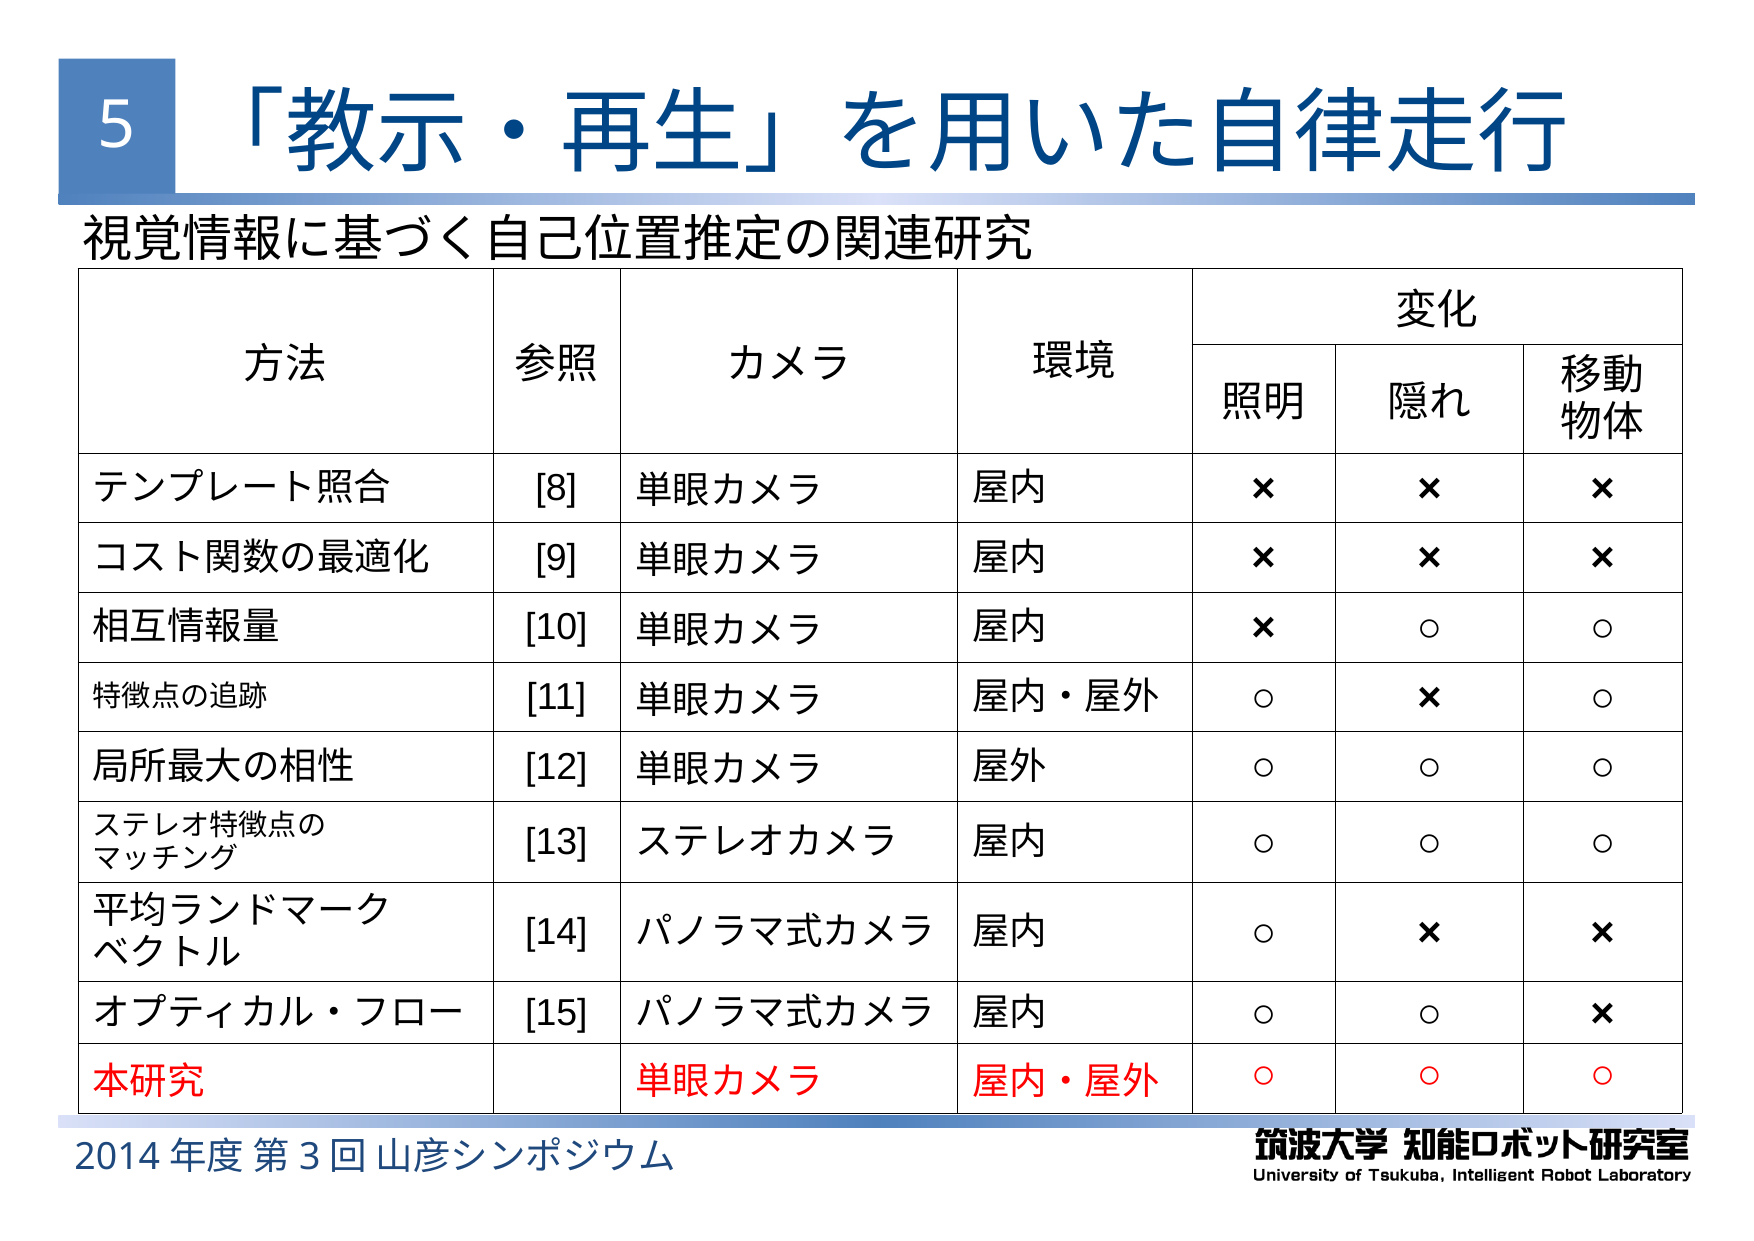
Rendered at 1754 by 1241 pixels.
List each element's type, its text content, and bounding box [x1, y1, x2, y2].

table_cell ステレオ特徴点の マッチング [79, 802, 493, 882]
table_cell [8] [494, 454, 620, 522]
table_cell ○ [1524, 593, 1682, 662]
table_cell × [1524, 454, 1682, 522]
table_cell × [1524, 523, 1682, 592]
table_header 方法 [79, 277, 493, 453]
table_cell コスト関数の最適化 [79, 523, 493, 592]
table_cell × [1524, 883, 1682, 981]
table_cell ステレオカメラ [621, 802, 957, 882]
table_cell 屋内 [958, 593, 1192, 662]
table_cell 平均ランドマーク ベクトル [79, 883, 493, 981]
table_header 変化 [1193, 269, 1682, 344]
table_cell [494, 1044, 620, 1113]
table_cell [9] [494, 523, 620, 592]
text_box 視覚情報に基づく自己位置推定の関連研究 [68, 203, 1048, 277]
table_cell 相互情報量 [79, 593, 493, 662]
table_cell 屋内 [958, 454, 1192, 522]
table_cell 単眼カメラ [621, 454, 957, 522]
table_cell 単眼カメラ [621, 593, 957, 662]
table_cell ○ [1193, 732, 1335, 801]
table_cell × [1524, 982, 1682, 1043]
table_cell パノラマ式カメラ [621, 883, 957, 981]
table_cell 本研究 [79, 1044, 493, 1113]
table_cell 照明 [1193, 345, 1335, 453]
table_cell ○ [1524, 663, 1682, 731]
table_cell 屋内 [958, 883, 1192, 981]
table_cell [11] [494, 663, 620, 731]
table_cell ○ [1336, 593, 1523, 662]
table_cell × [1336, 883, 1523, 981]
table_cell オプティカル・フロー [79, 982, 493, 1043]
table_cell × [1193, 454, 1335, 522]
table_cell テンプレート照合 [79, 454, 493, 522]
table_cell 屋内 [958, 982, 1192, 1043]
table_cell 屋内・屋外 [958, 663, 1192, 731]
table_cell ○ [1193, 883, 1335, 981]
table_cell 屋外 [958, 732, 1192, 801]
table_cell 局所最大の相性 [79, 732, 493, 801]
table_cell ○ [1524, 1044, 1682, 1113]
table_cell ○ [1193, 802, 1335, 882]
table_cell ○ [1336, 1044, 1523, 1113]
table_cell × [1336, 454, 1523, 522]
table_header カメラ [621, 277, 957, 453]
table_cell 屋内・屋外 [958, 1044, 1192, 1113]
table_cell 特徴点の追跡 [79, 663, 493, 731]
table_cell ○ [1524, 732, 1682, 801]
table_cell パノラマ式カメラ [621, 982, 957, 1043]
table_cell 屋内 [958, 523, 1192, 592]
table_cell 移動 物体 [1524, 345, 1682, 453]
table_cell [10] [494, 593, 620, 662]
table_cell × [1336, 663, 1523, 731]
table_cell × [1193, 523, 1335, 592]
table_header 参照 [494, 277, 620, 453]
table_cell [15] [494, 982, 620, 1043]
table_cell ○ [1336, 732, 1523, 801]
table_cell ○ [1193, 982, 1335, 1043]
table_cell 単眼カメラ [621, 663, 957, 731]
table_cell 単眼カメラ [621, 523, 957, 592]
table_cell ○ [1193, 663, 1335, 731]
table_header 環境 [958, 269, 1192, 453]
table_cell × [1336, 523, 1523, 592]
table_cell 屋内 [958, 802, 1192, 882]
table_cell 単眼カメラ [621, 732, 957, 801]
table_cell [14] [494, 883, 620, 981]
picture [1252, 1127, 1691, 1182]
table_cell × [1193, 593, 1335, 662]
table_cell [13] [494, 802, 620, 882]
table_cell ○ [1336, 802, 1523, 882]
table_cell ○ [1193, 1044, 1335, 1113]
table_cell ○ [1524, 802, 1682, 882]
table_cell ○ [1336, 982, 1523, 1043]
table_cell 単眼カメラ [621, 1044, 957, 1113]
table_cell [12] [494, 732, 620, 801]
title 「教示・再生」を用いた自律走行 [193, 61, 1651, 205]
table_cell 隠れ [1336, 345, 1523, 453]
